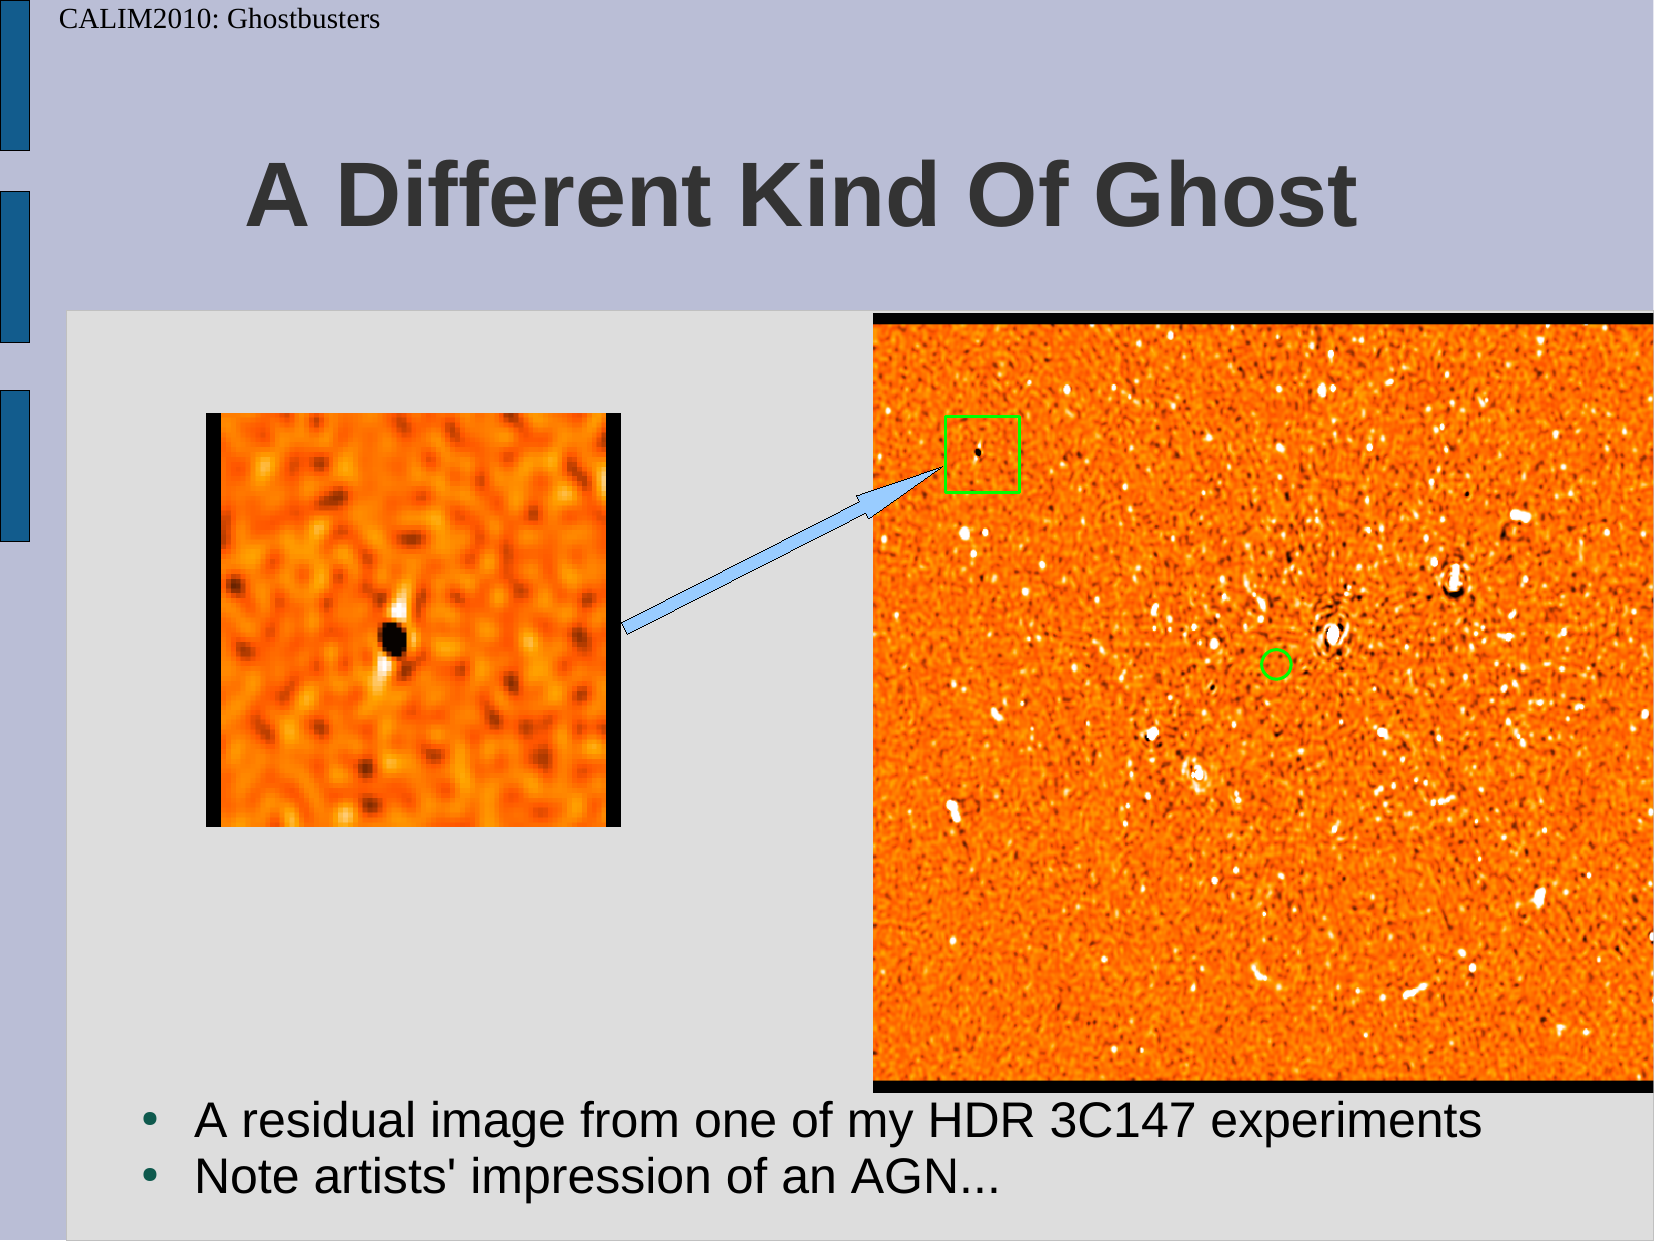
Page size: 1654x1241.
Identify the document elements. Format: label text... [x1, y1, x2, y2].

picture [206, 413, 621, 827]
picture [873, 313, 1654, 1093]
list A residual image from one of my HDR 3C147 experiments Note artists' impression of an AGN... [123, 1092, 1536, 1211]
text_box [621, 466, 943, 635]
title A Different Kind Of Ghost [121, 98, 1534, 291]
